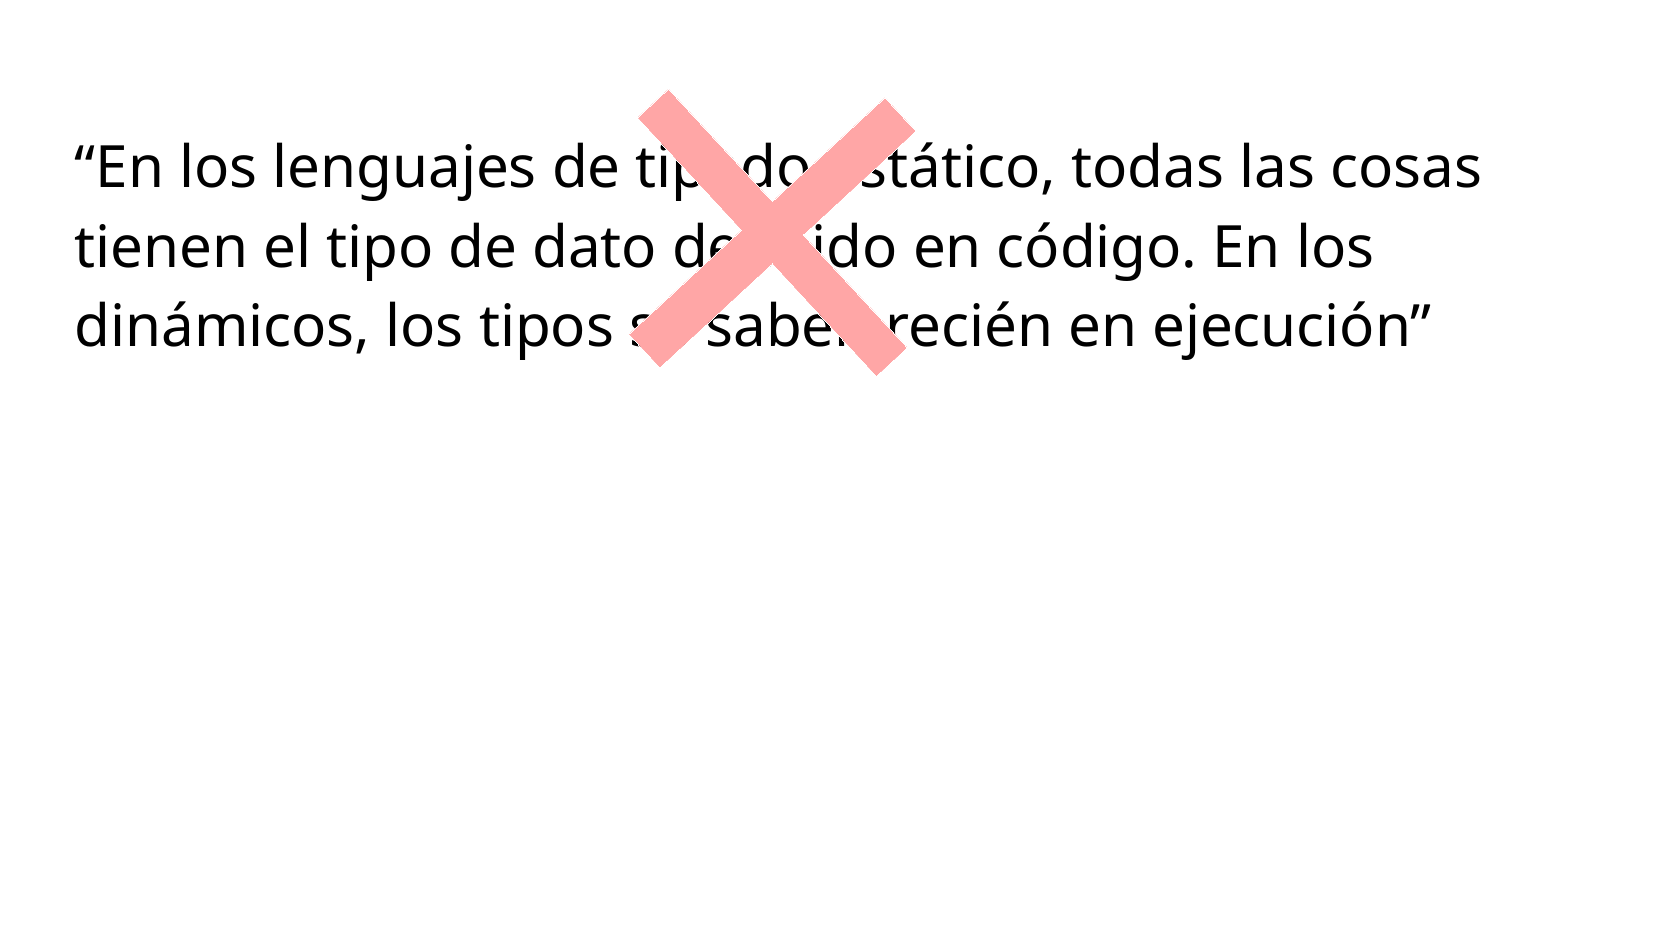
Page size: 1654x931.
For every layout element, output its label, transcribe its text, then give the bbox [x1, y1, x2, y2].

text_box [628, 88, 917, 377]
text_box “En los lenguajes de tipado estático, todas las cosas tienen el tipo de dato definido en código. En los dinámicos, los tipos se saben recién en ejecución” [697, 118, 861, 200]
text_box “En los lenguajes de tipado estático, todas las cosas tienen el tipo de dato definido en código. En los dinámicos, los tipos se saben recién en ejecución” [60, 118, 1606, 794]
